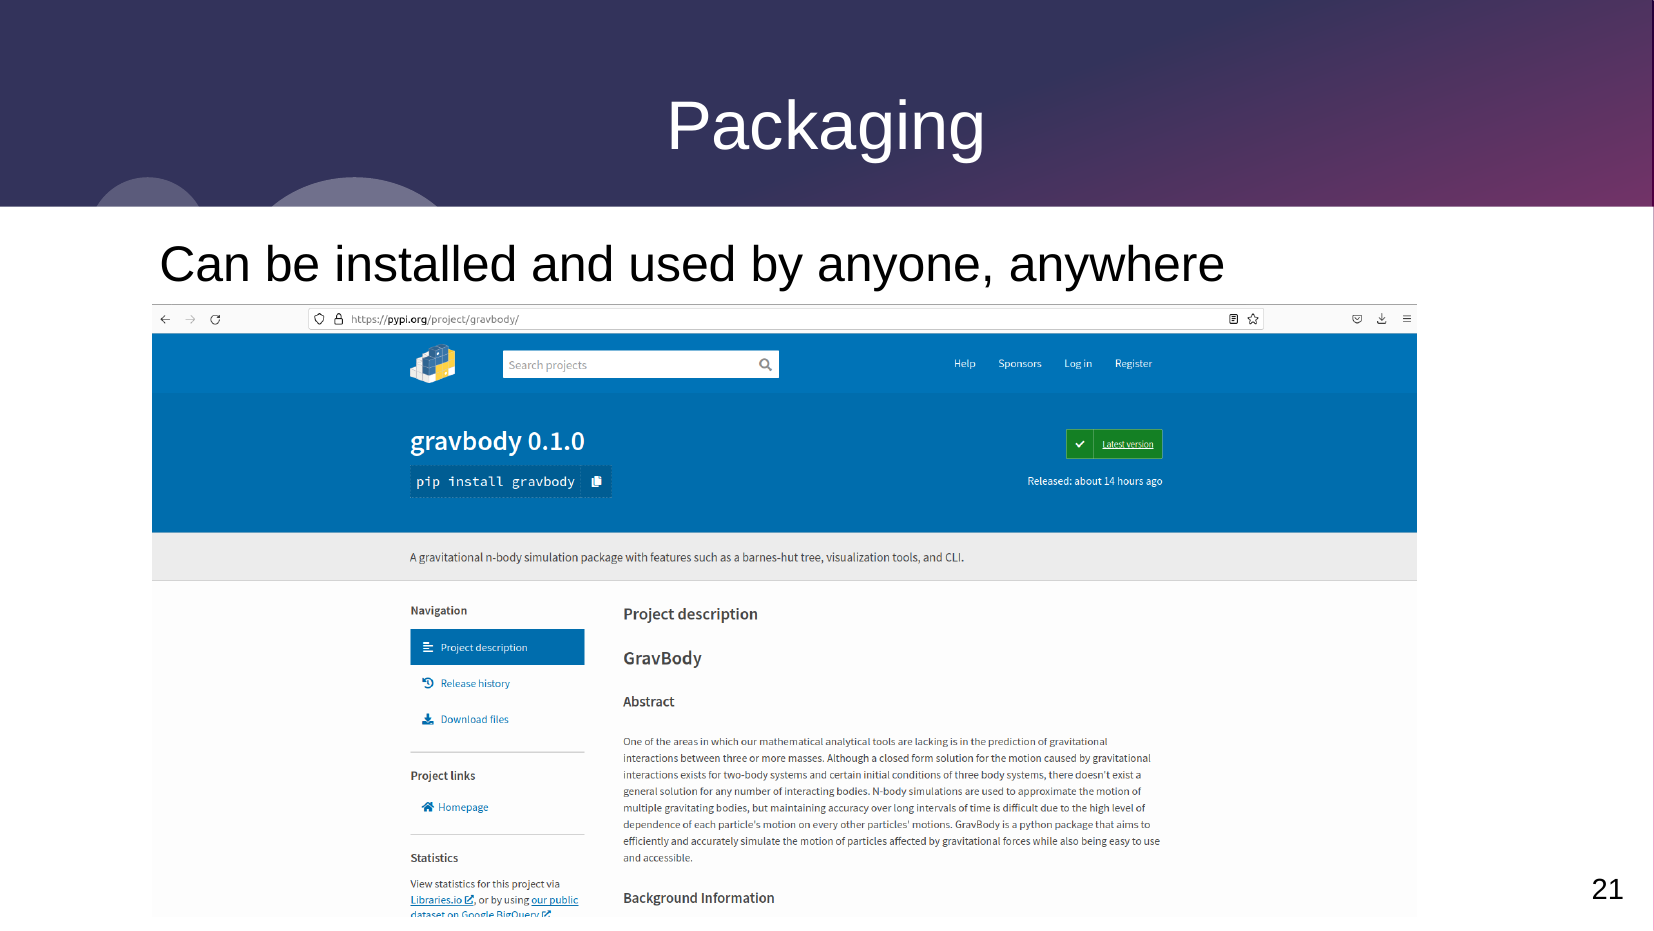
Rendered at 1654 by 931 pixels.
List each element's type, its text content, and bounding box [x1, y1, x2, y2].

picture [152, 304, 1417, 917]
list Can be installed and used by anyone, anywhere [88, 236, 1565, 827]
title Packaging [88, 44, 1565, 207]
